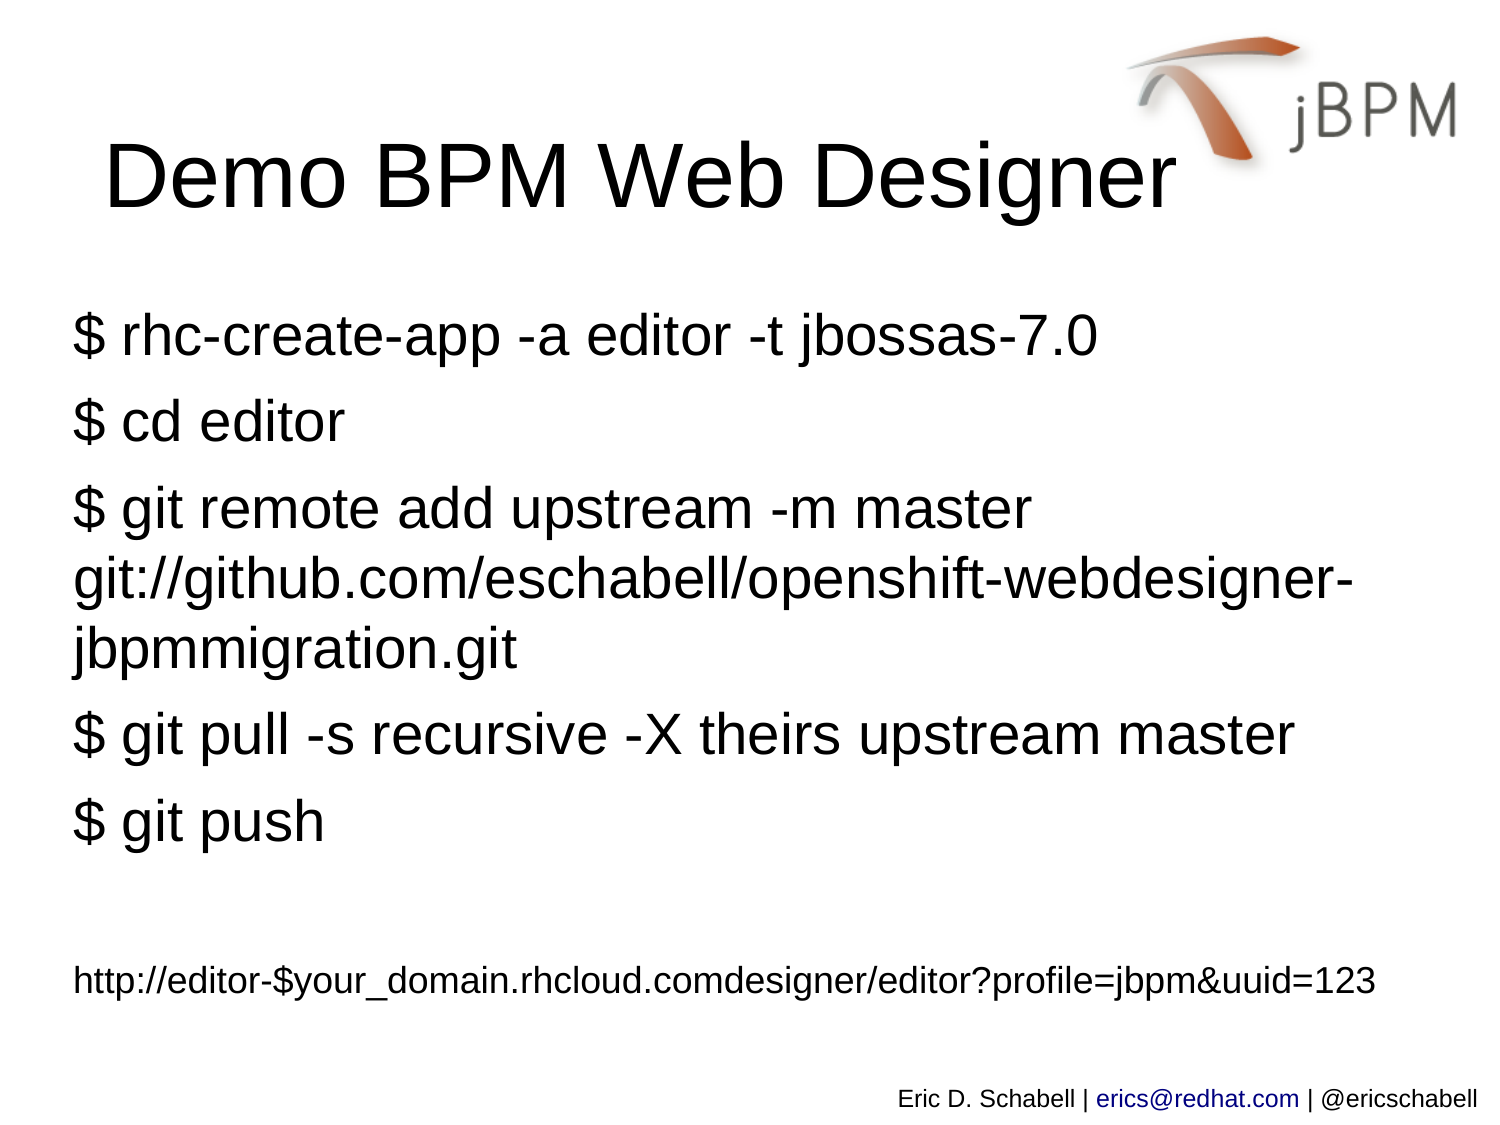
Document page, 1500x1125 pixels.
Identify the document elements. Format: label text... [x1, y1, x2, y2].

picture [1095, 2, 1500, 196]
title Demo BPM Web Designer [88, 52, 1364, 289]
list $ rhc-create-app -a editor -t jbossas-7.0 $ cd editor $ git remote add upstream -m master git://github.com/eschabell/openshift-webdesigner-jbpmmigration.git $ git pull -s recursive -X theirs upstream master $ git push http://editor-$your_domain.rhcloud.comdesigner/editor?profile=jbpm&uuid=123 [2, 289, 1500, 1033]
